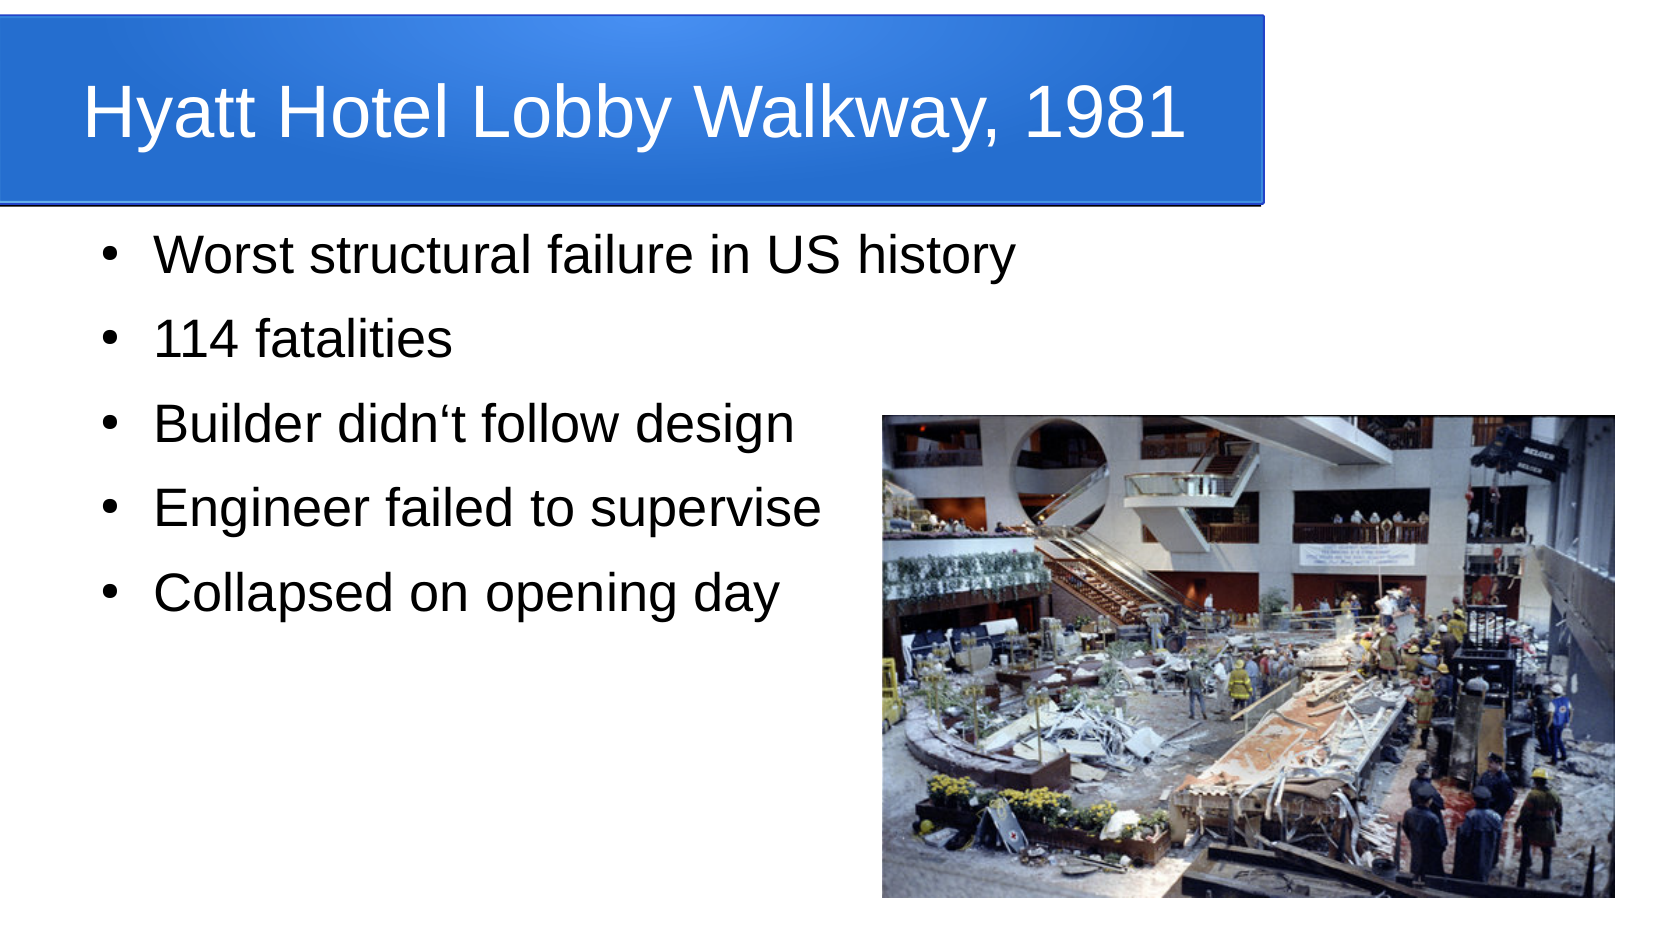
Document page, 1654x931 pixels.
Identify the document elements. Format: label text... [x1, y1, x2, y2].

title Hyatt Hotel Lobby Walkway, 1981 [82, 35, 1235, 189]
list Worst structural failure in US history 114 fatalities Builder didn‘t follow design Engineer failed to supervise Collapsed on opening day [82, 224, 1571, 764]
picture [882, 415, 1615, 898]
